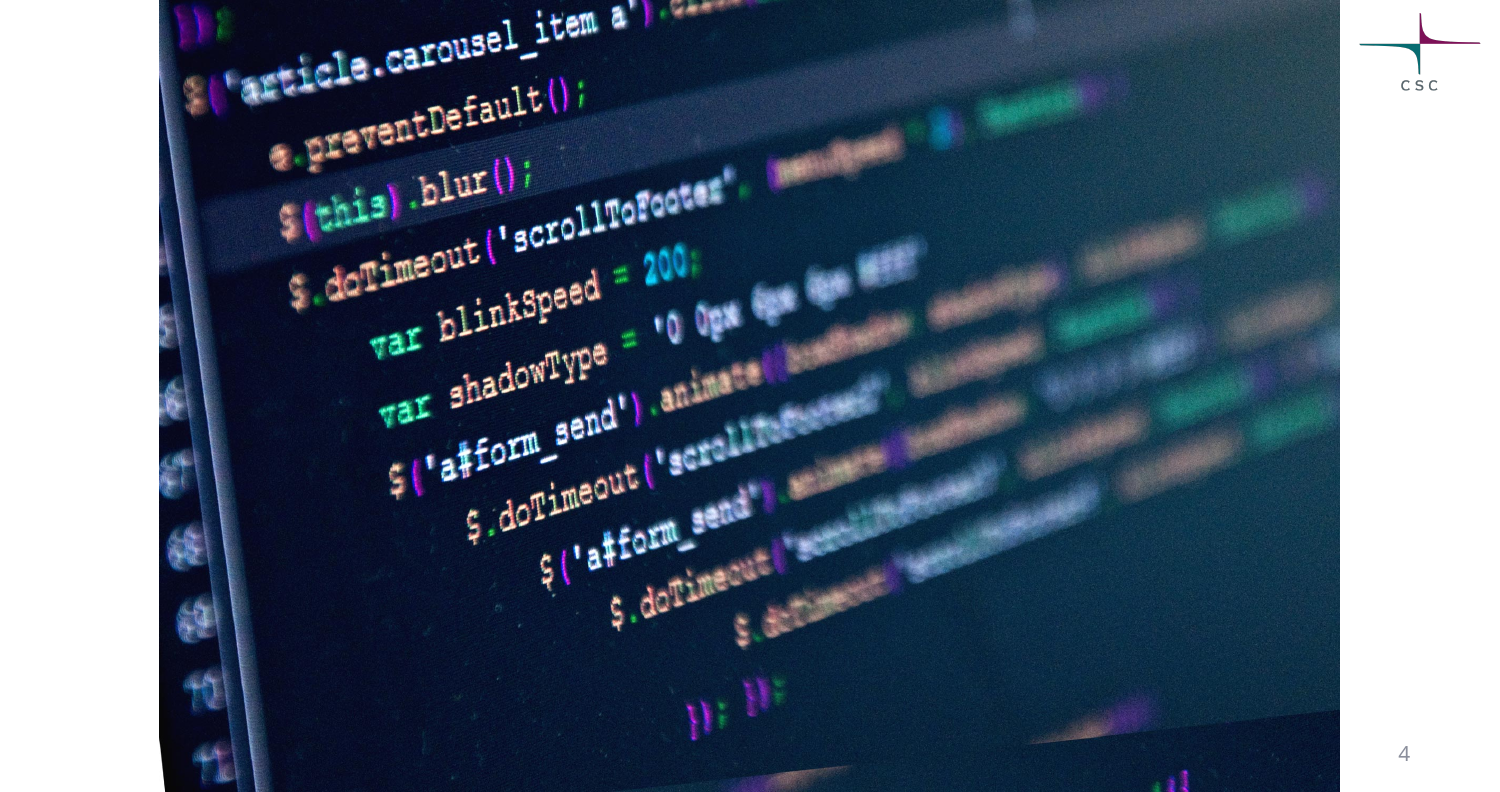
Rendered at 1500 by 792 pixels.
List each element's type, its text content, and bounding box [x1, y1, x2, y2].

slide_number <number> [1340, 733, 1425, 777]
picture [159, 0, 1340, 792]
picture [1359, 13, 1483, 91]
